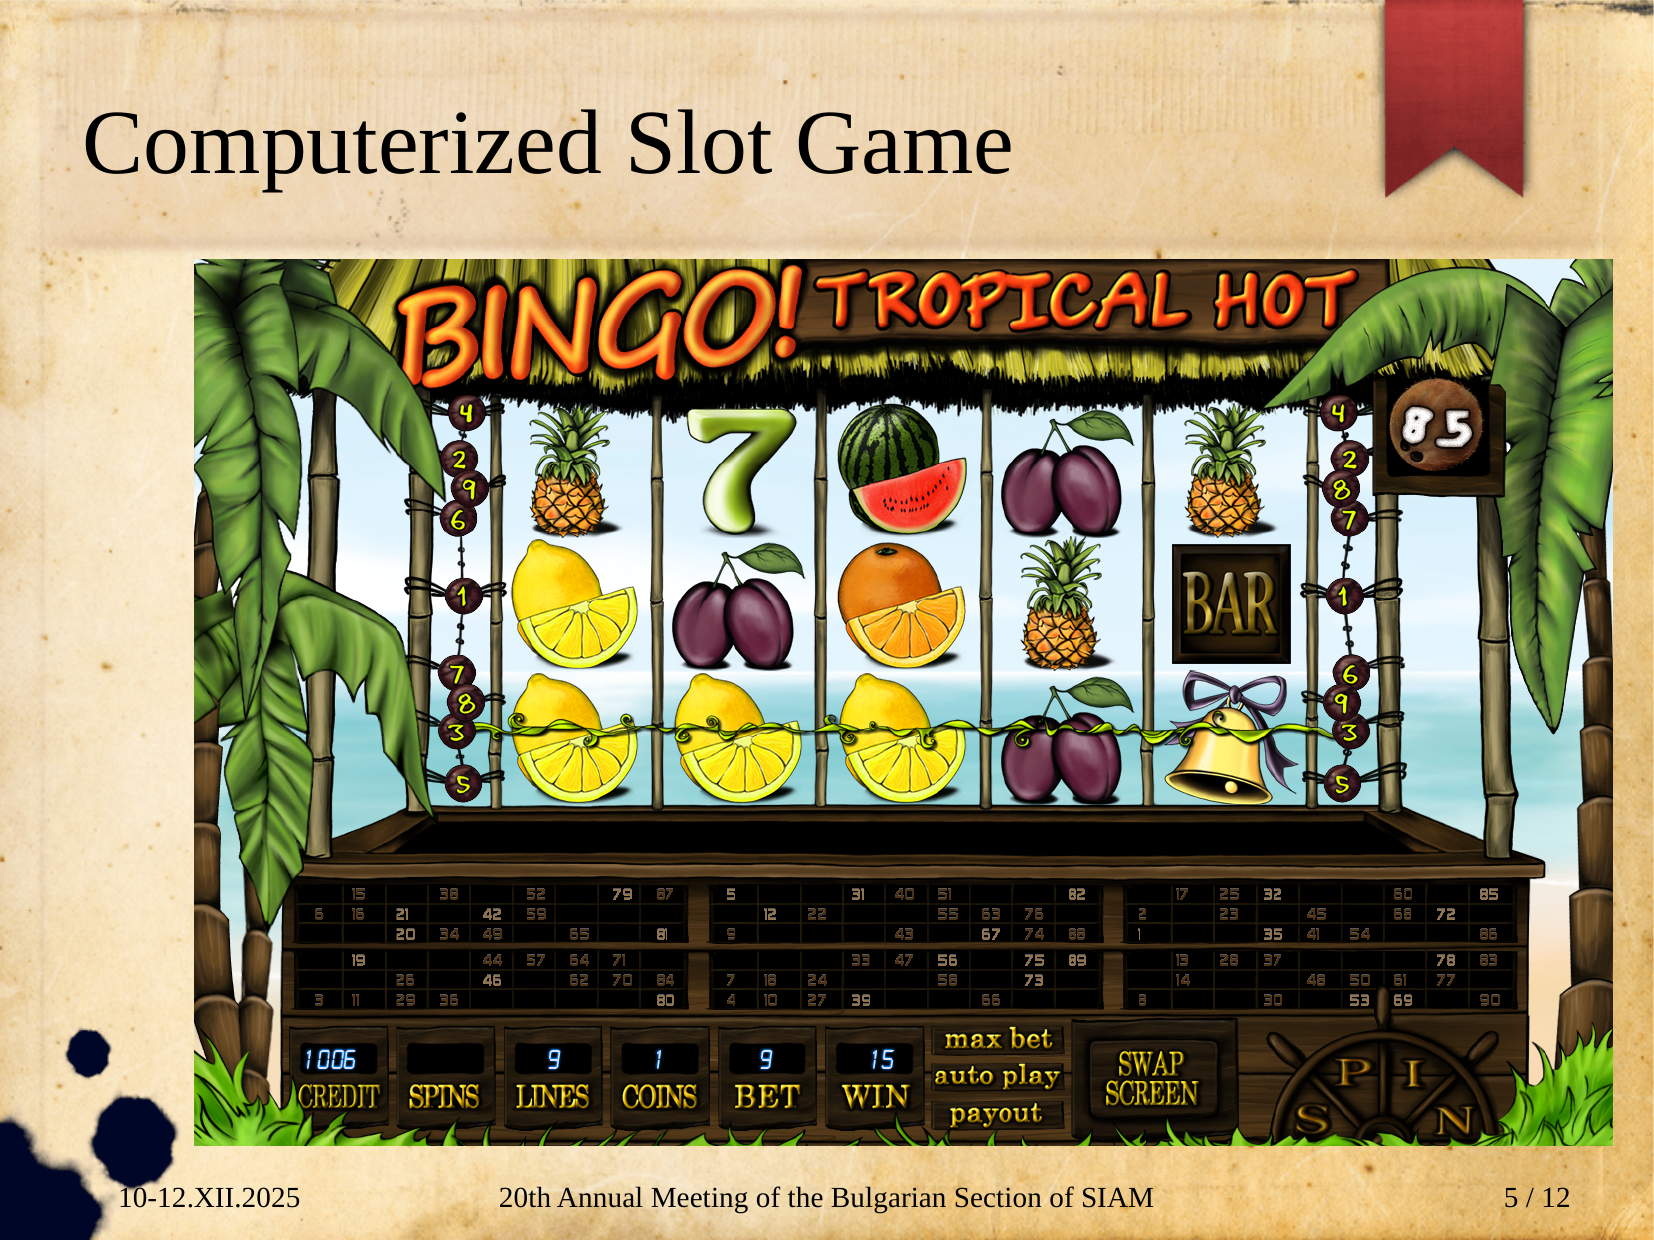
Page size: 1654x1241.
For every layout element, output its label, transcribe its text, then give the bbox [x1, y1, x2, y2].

title Computerized Slot Game [82, 49, 1347, 237]
picture [0, 0, 1654, 1240]
